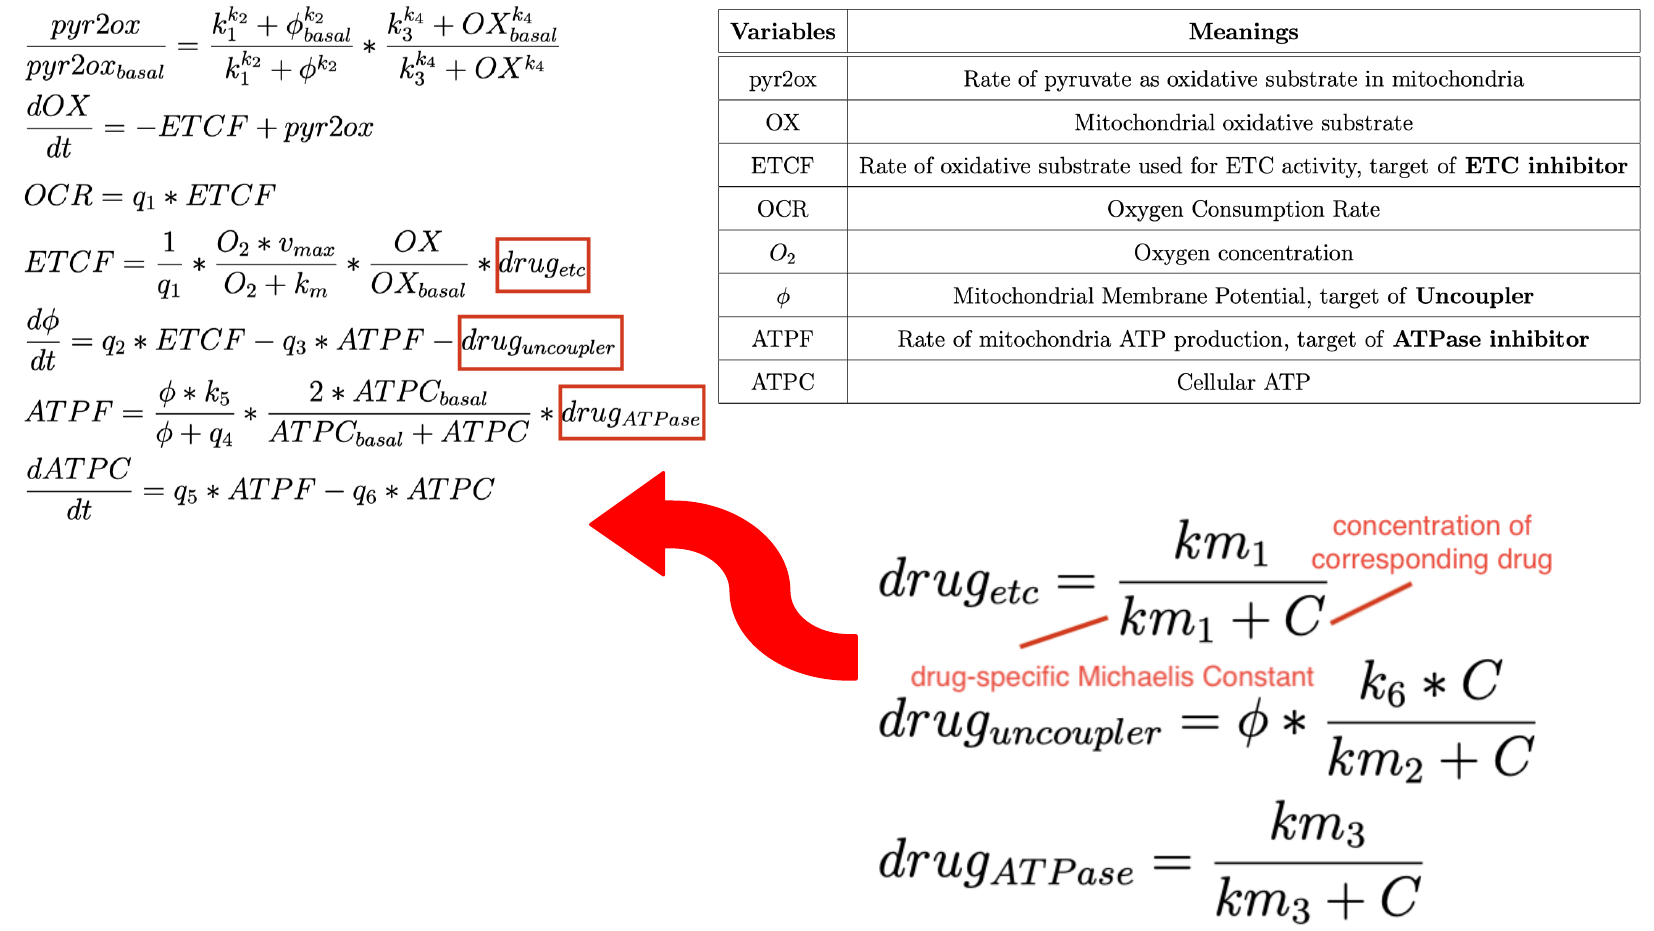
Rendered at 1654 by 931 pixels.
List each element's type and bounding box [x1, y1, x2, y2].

text_box [590, 472, 857, 680]
picture [866, 511, 1565, 931]
picture [3, 0, 1654, 532]
